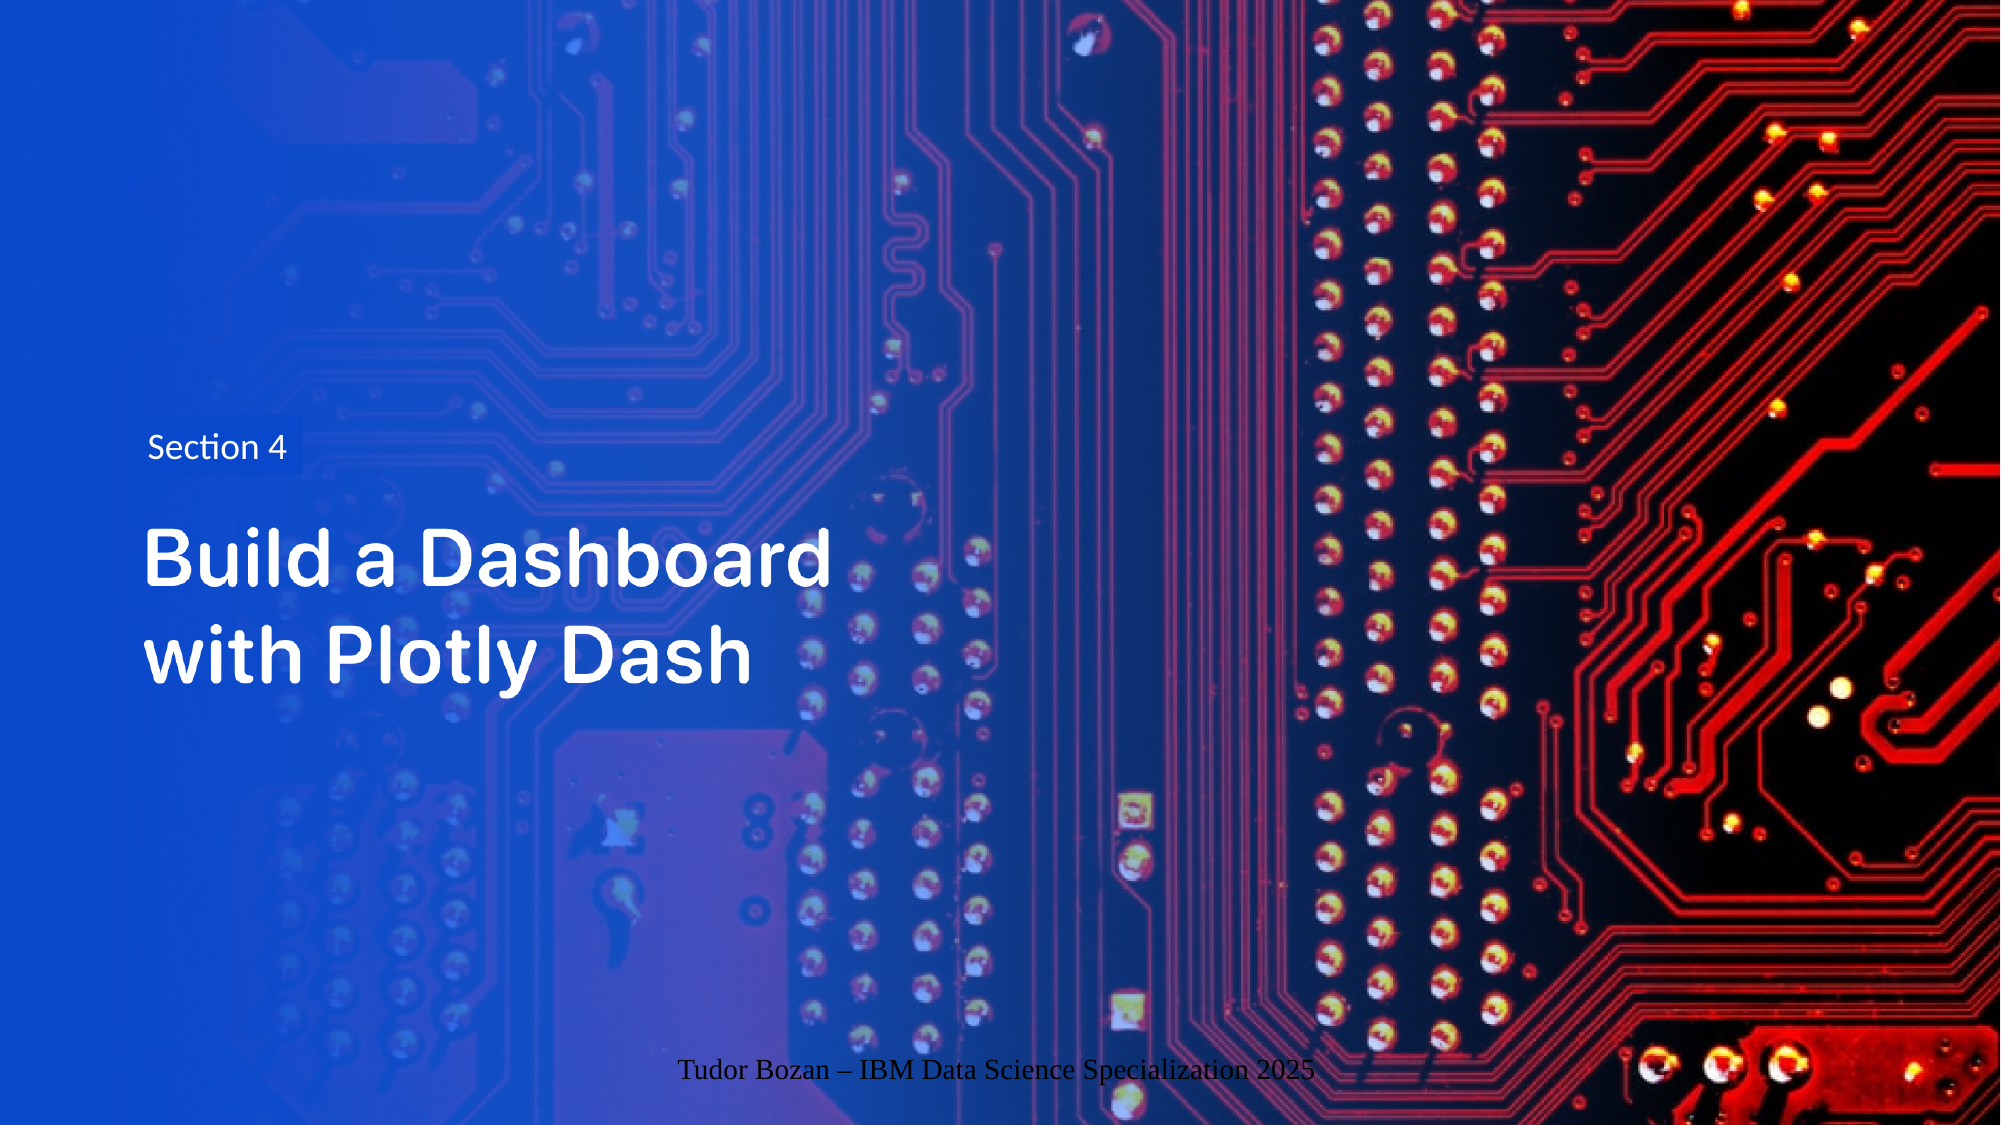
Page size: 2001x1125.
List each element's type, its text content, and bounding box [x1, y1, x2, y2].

text_box Section 4 [132, 414, 303, 475]
picture [0, 0, 2001, 1125]
